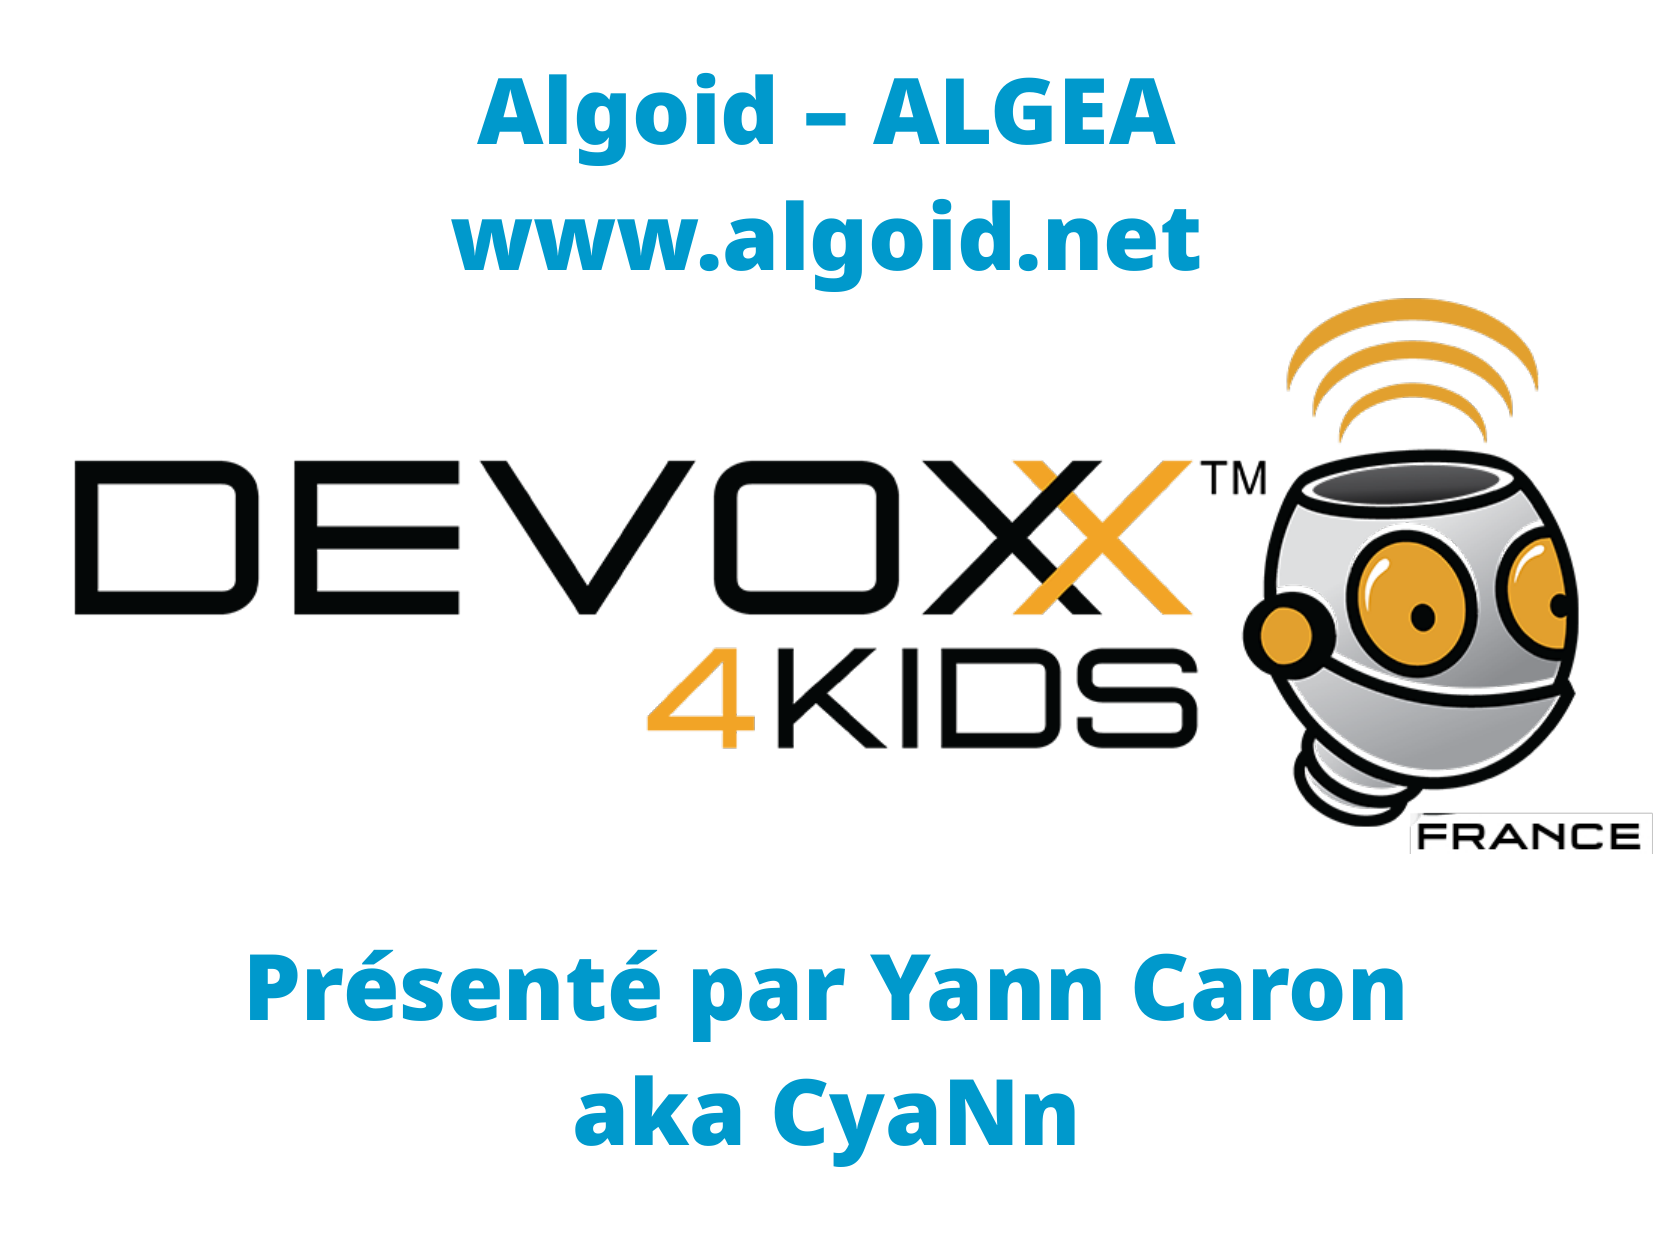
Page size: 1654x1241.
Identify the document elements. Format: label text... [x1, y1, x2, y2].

picture [0, 273, 1654, 854]
title Algoid – ALGEA www.algoid.net Présenté par Yann Caron aka CyaNn [82, 854, 1571, 1095]
title Algoid – ALGEA www.algoid.net Présenté par Yann Caron aka CyaNn [82, 124, 1571, 273]
